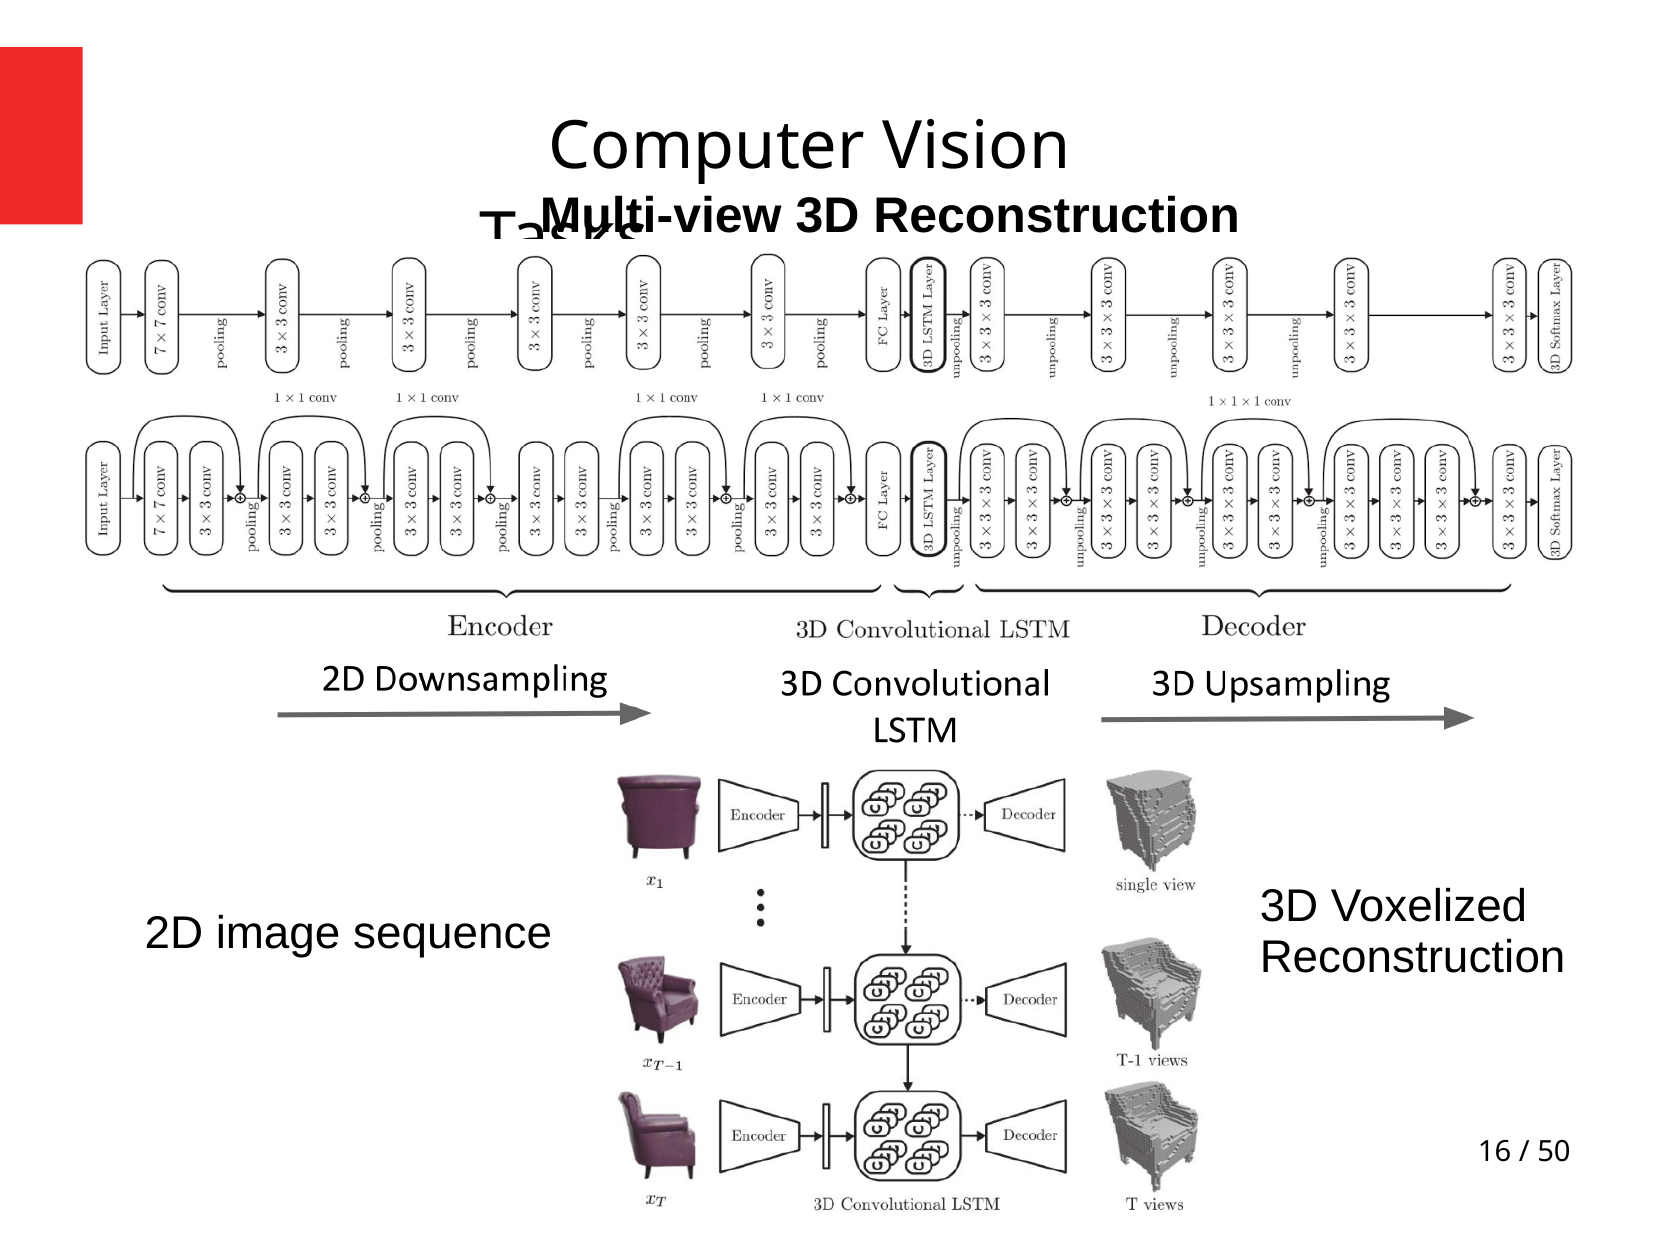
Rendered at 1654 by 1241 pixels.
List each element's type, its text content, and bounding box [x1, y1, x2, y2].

text_box Multi-view 3D Reconstruction [525, 180, 1306, 239]
picture [75, 239, 1591, 1231]
text_box 3D Voxelized Reconstruction [1245, 872, 1591, 991]
text_box Computer Vision Tasks [465, 90, 1241, 181]
text_box 2D image sequence [129, 900, 595, 967]
